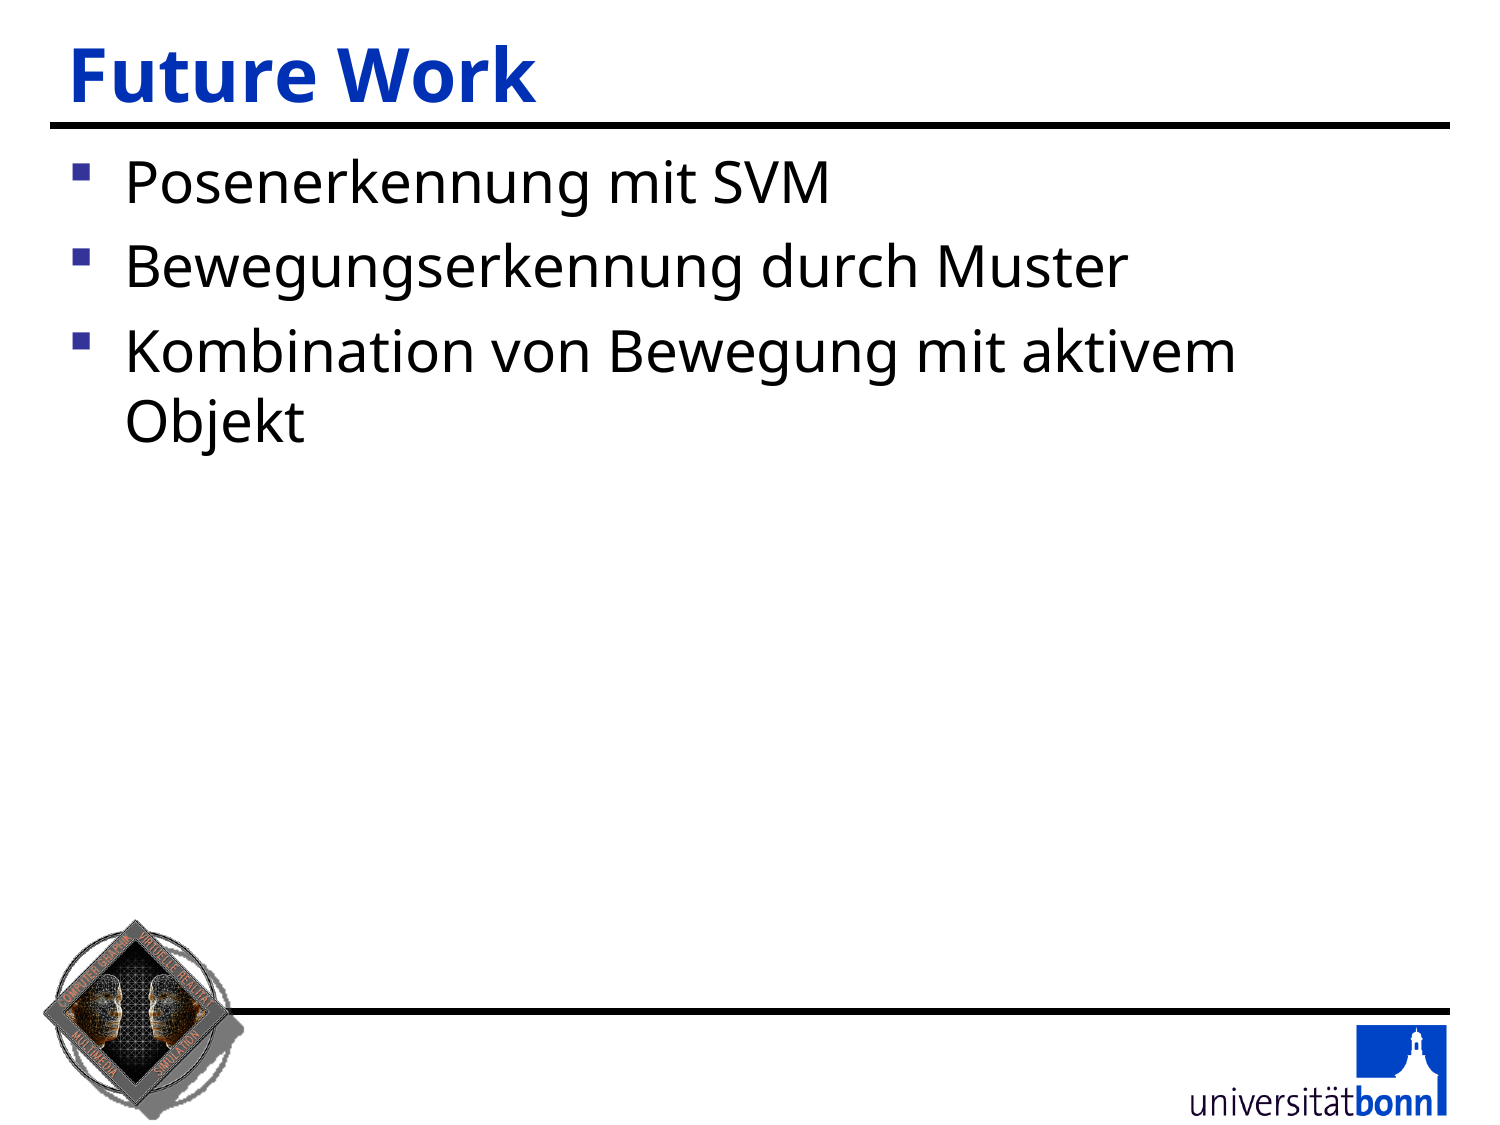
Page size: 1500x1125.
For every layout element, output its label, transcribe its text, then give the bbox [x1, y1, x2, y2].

title Future Work [53, 18, 1447, 126]
picture [1189, 1023, 1448, 1117]
picture [41, 917, 229, 1106]
list Posenerkennung mit SVM Bewegungserkennung durch Muster Kombination von Bewegung mit aktivem Objekt [53, 137, 1441, 969]
